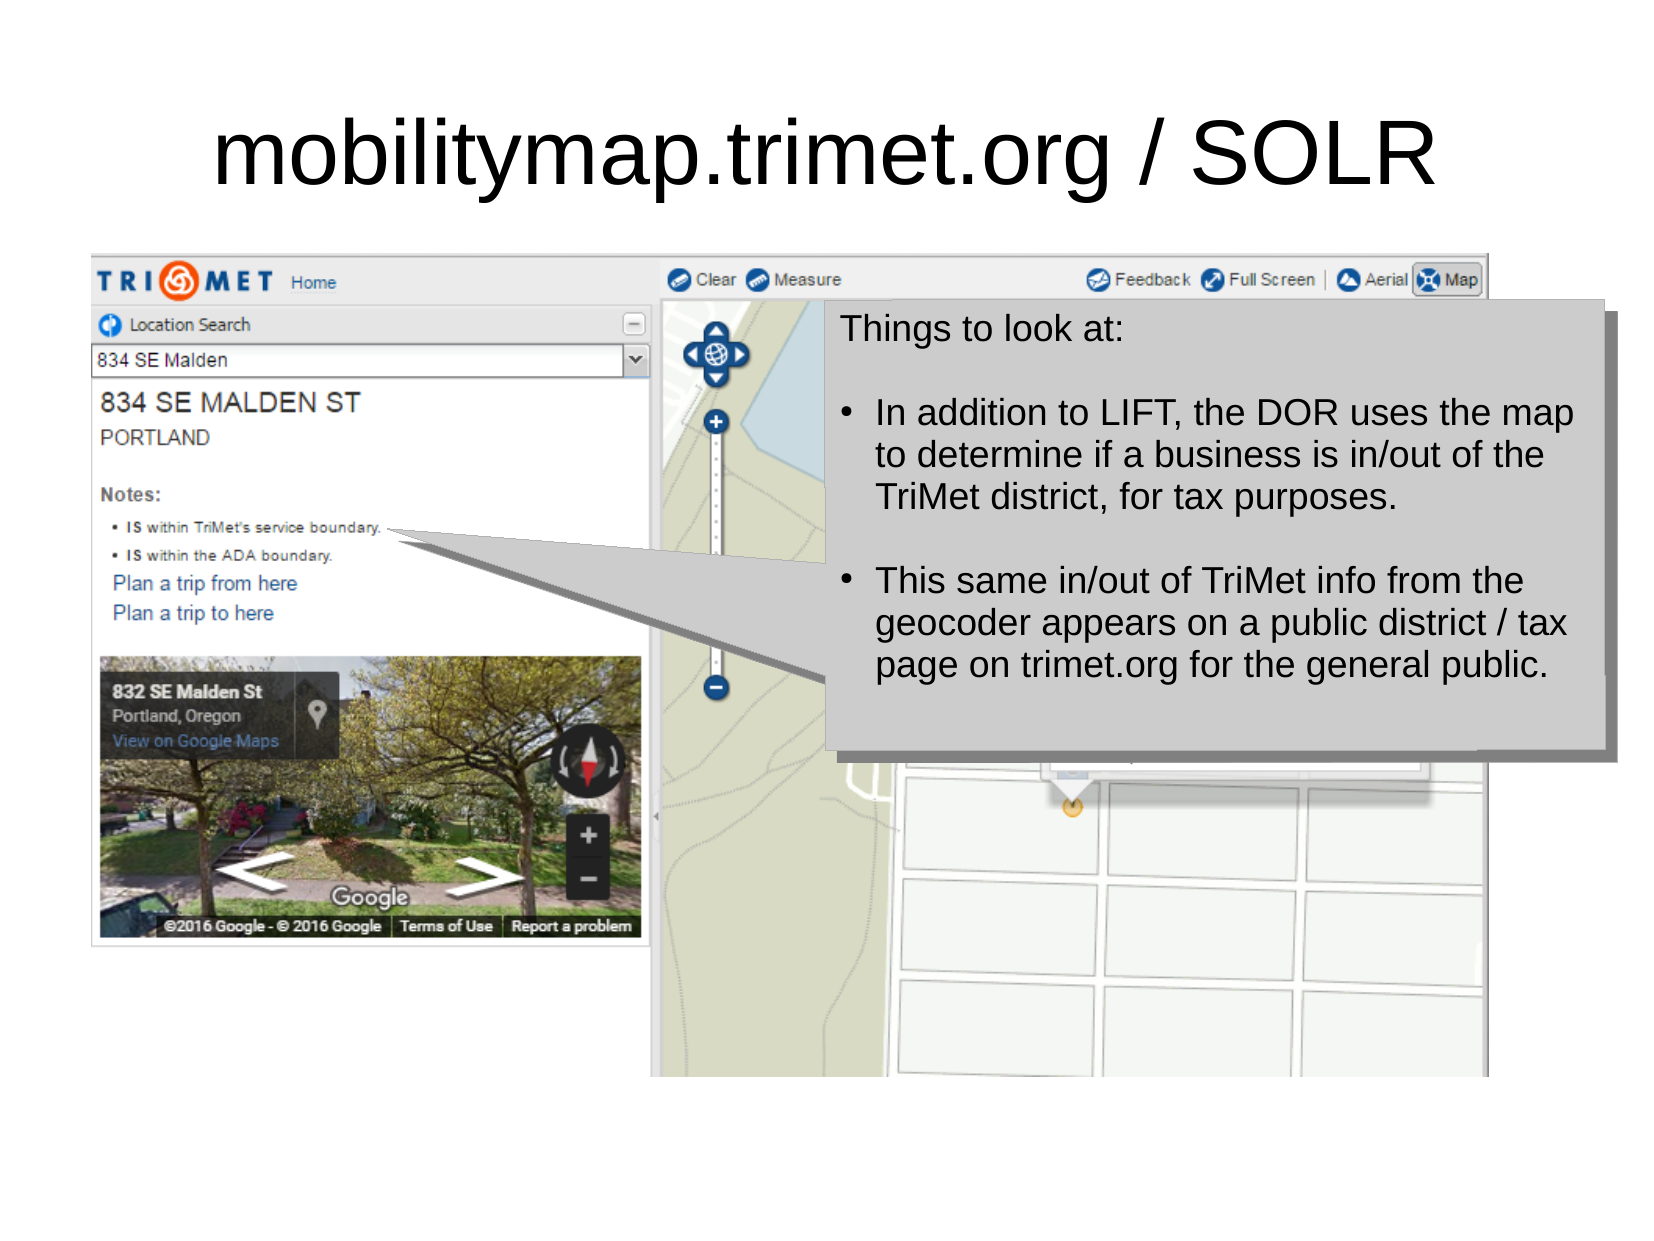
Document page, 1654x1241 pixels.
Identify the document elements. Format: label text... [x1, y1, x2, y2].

title mobilitymap.trimet.org / SOLR [82, 49, 1571, 257]
picture [91, 253, 1489, 1077]
text_box Things to look at: In addition to LIFT, the DOR uses the map to determine if a business is in/out of the TriMet district, for tax purposes. This same in/out of TriMet info from the geocoder appears on a public district / tax page on trimet.org for the general public. [387, 299, 1606, 751]
